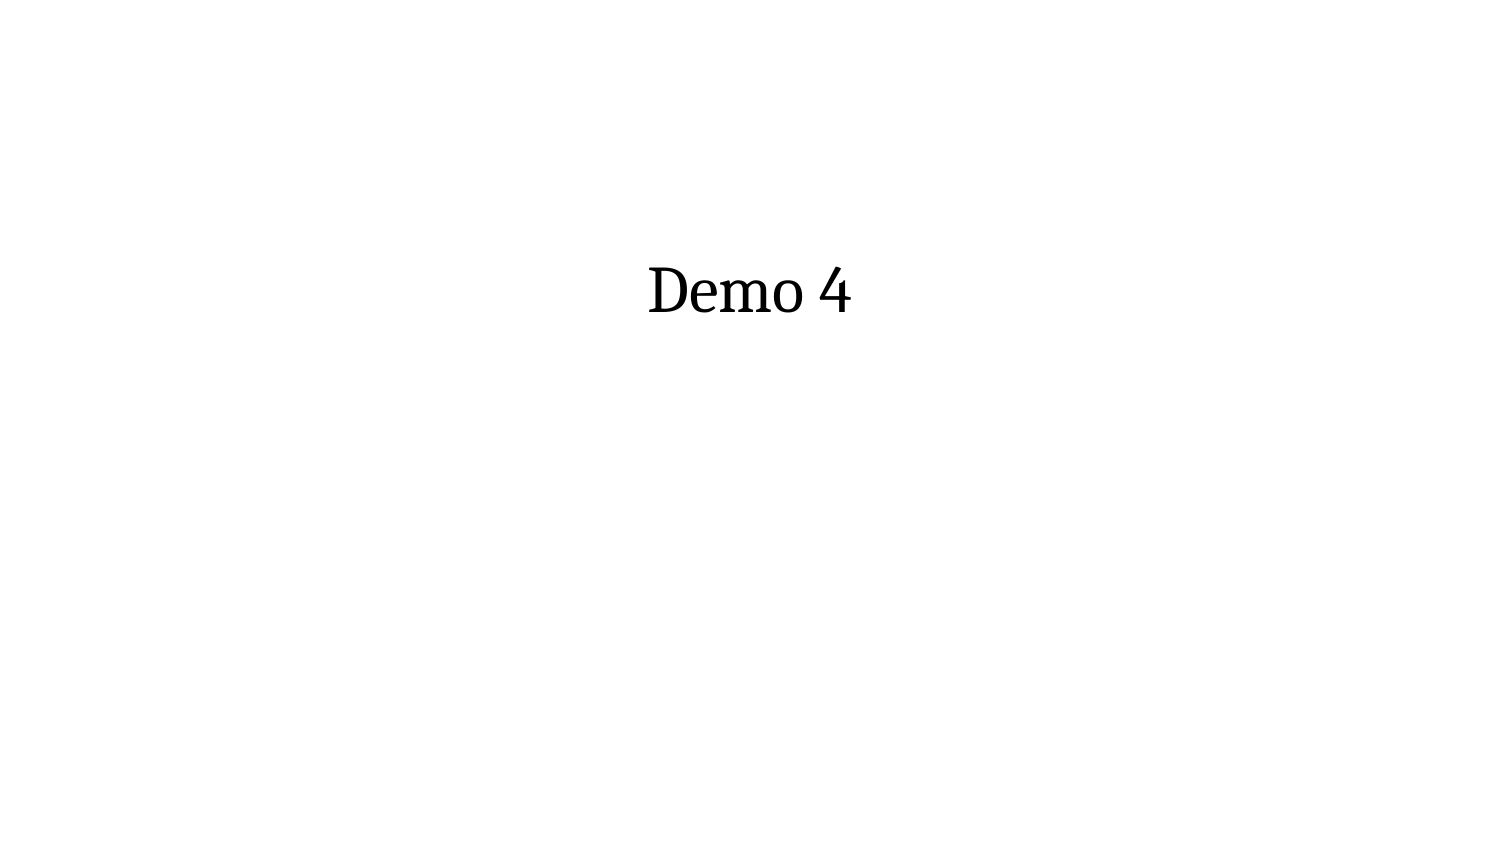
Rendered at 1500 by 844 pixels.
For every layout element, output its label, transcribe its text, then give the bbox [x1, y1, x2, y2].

subtitle Demo 4 [51, 72, 1449, 509]
